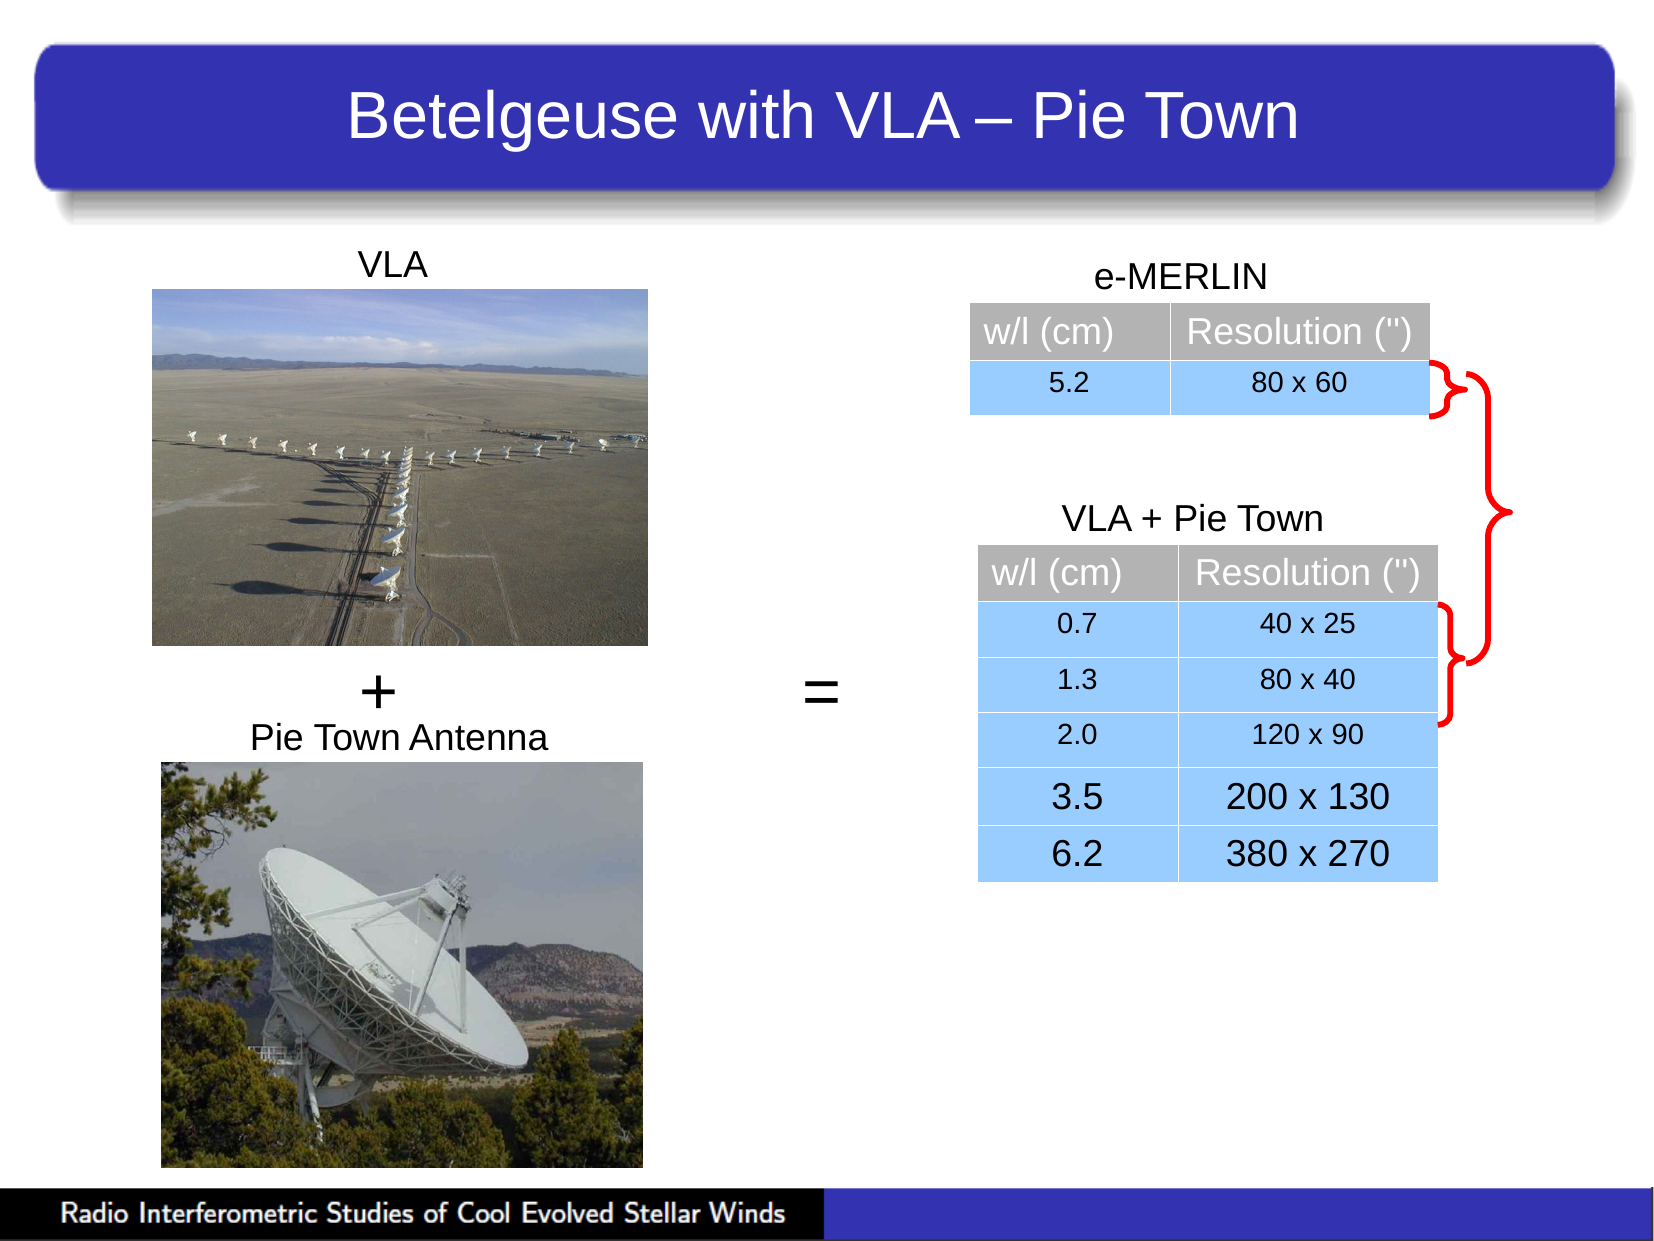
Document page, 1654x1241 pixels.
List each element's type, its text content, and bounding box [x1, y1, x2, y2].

table_header w/l (cm) [970, 303, 1170, 360]
text_box e-MERLIN [1033, 248, 1329, 305]
text_box VLA [239, 236, 546, 294]
text_box Pie Town Antenna [233, 708, 565, 766]
text_box Betelgeuse with VLA – Pie Town [59, 70, 1595, 189]
table_cell 3.5 [978, 768, 1178, 825]
table_header Resolution ('') [1179, 545, 1438, 601]
text_box + = [345, 647, 894, 737]
table_cell 80 x 40 [1179, 658, 1438, 712]
table_cell 6.2 [978, 826, 1178, 882]
table_cell 80 x 60 [1171, 361, 1430, 415]
table_cell 380 x 270 [1179, 826, 1438, 882]
picture [152, 289, 648, 646]
table_cell 1.3 [978, 658, 1178, 712]
table_cell 0.7 [978, 602, 1178, 657]
picture [161, 762, 643, 1168]
table_header Resolution ('') [1171, 303, 1430, 360]
picture [23, 29, 1648, 237]
table_header w/l (cm) [978, 545, 1178, 601]
table_cell 5.2 [970, 361, 1170, 415]
table_cell 120 x 90 [1179, 713, 1438, 767]
table_cell 200 x 130 [1179, 768, 1438, 825]
table_cell 40 x 25 [1179, 602, 1438, 657]
picture [0, 1187, 1654, 1241]
table_cell 2.0 [978, 713, 1178, 767]
text_box VLA + Pie Town [1045, 490, 1341, 547]
